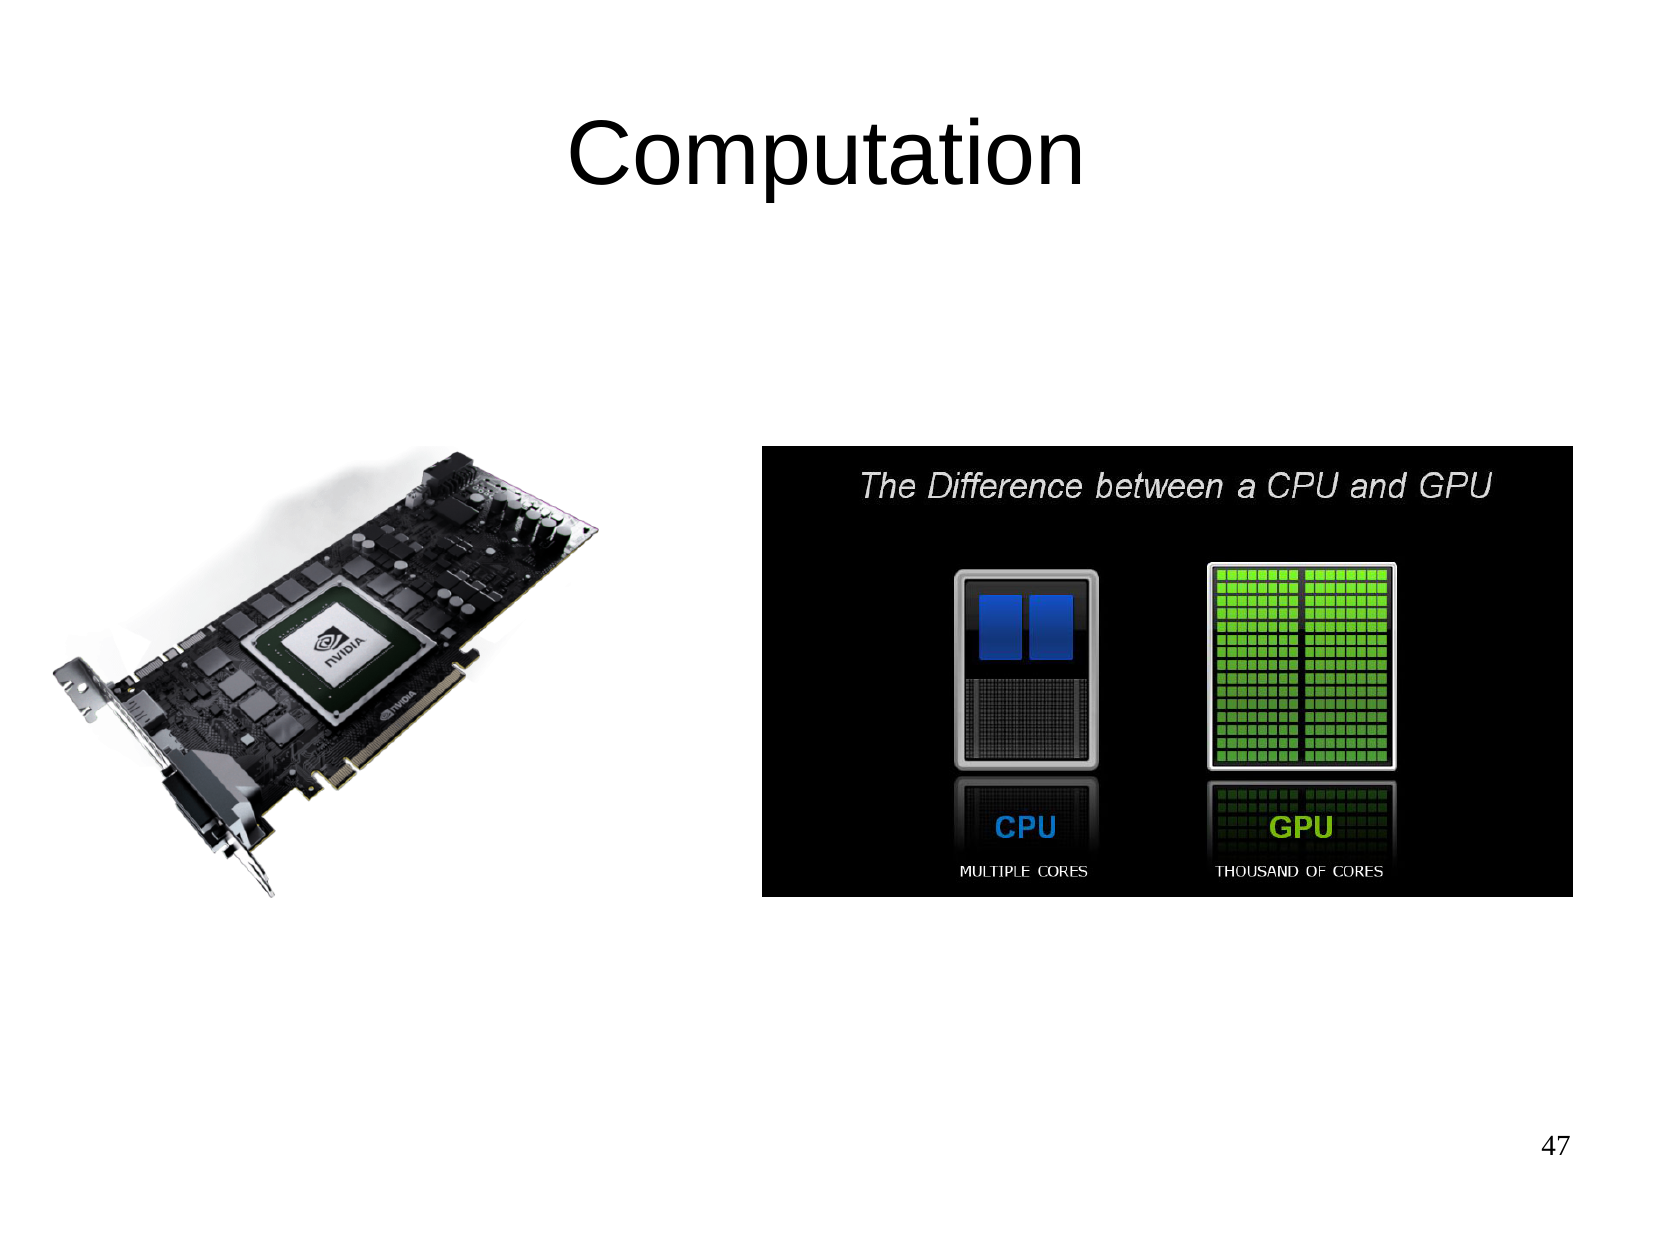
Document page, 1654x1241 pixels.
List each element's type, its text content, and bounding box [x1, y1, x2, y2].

picture [43, 446, 599, 898]
title Computation [82, 49, 1571, 257]
picture [762, 446, 1573, 897]
